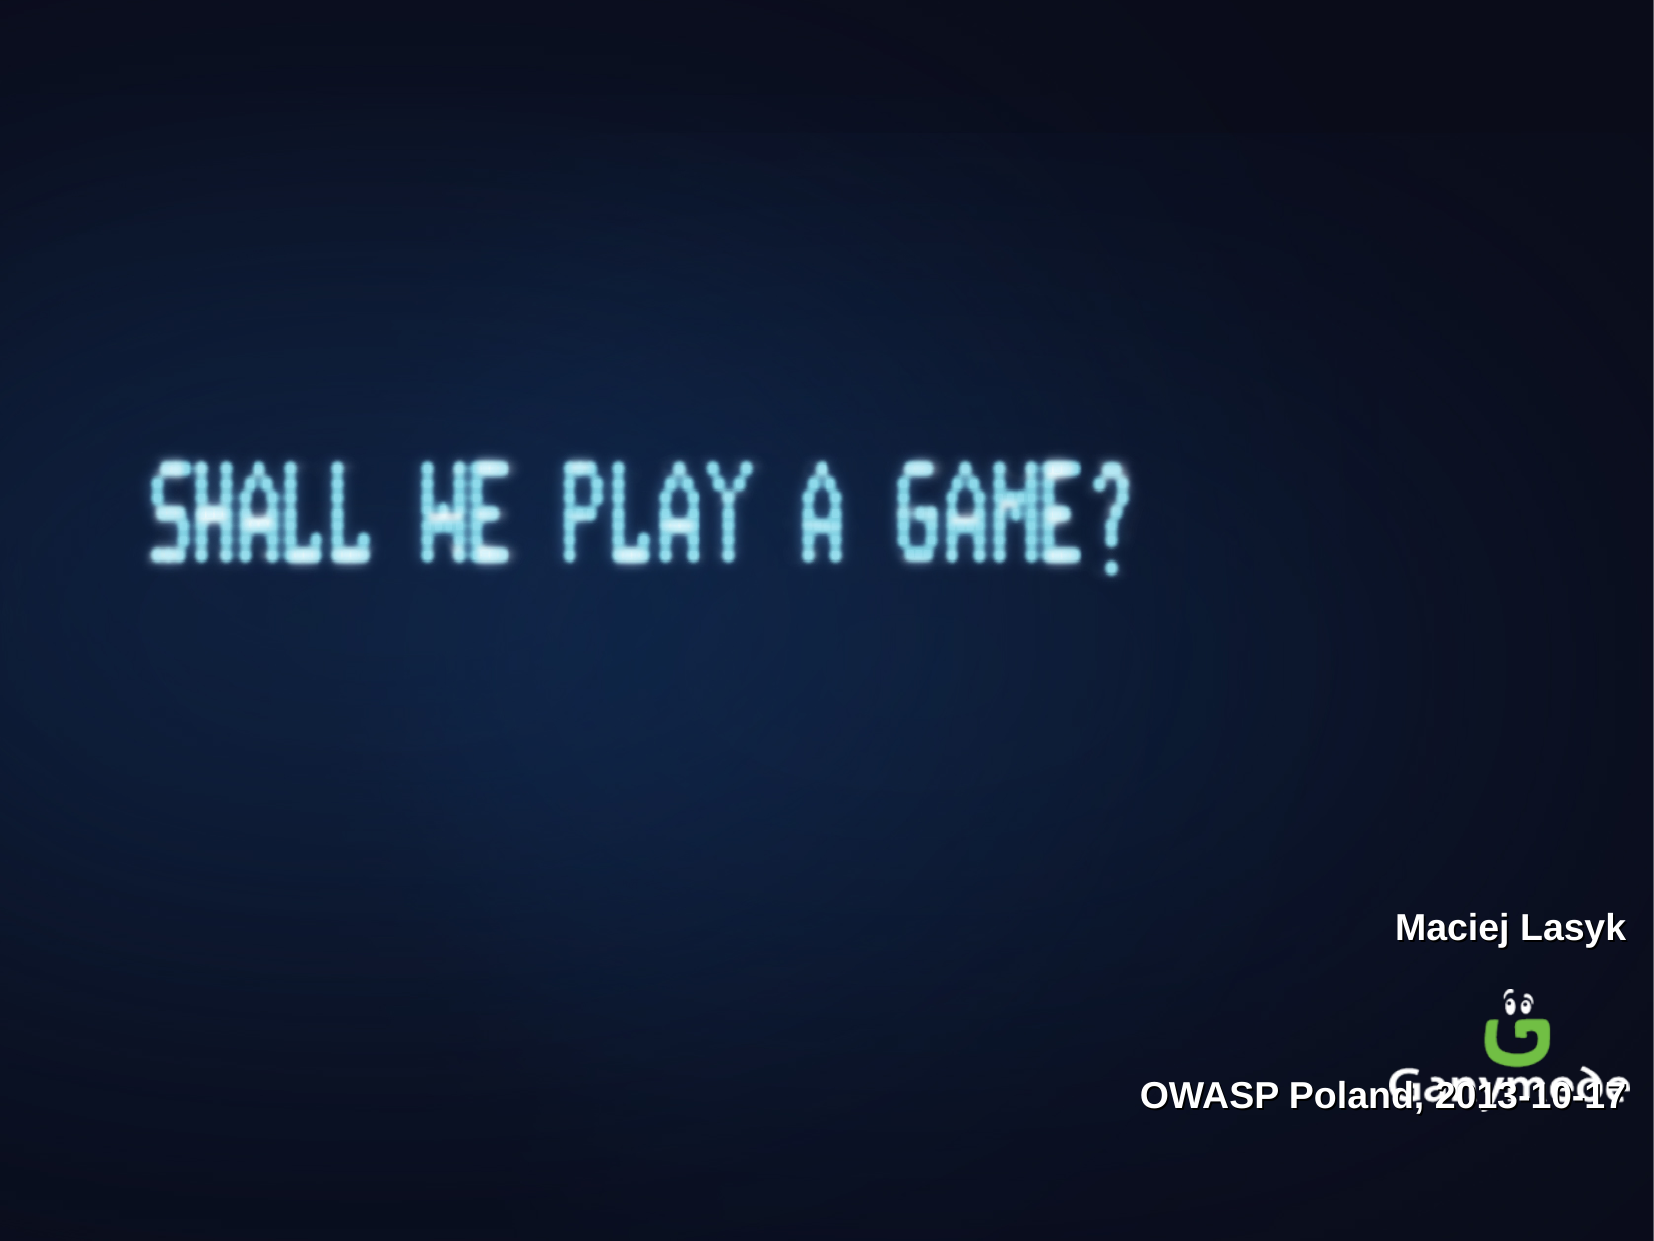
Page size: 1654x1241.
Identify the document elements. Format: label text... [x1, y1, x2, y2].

picture [0, 0, 1654, 1241]
text_box Maciej Lasyk OWASP Poland, 2013-10-17 [1125, 899, 1644, 1125]
